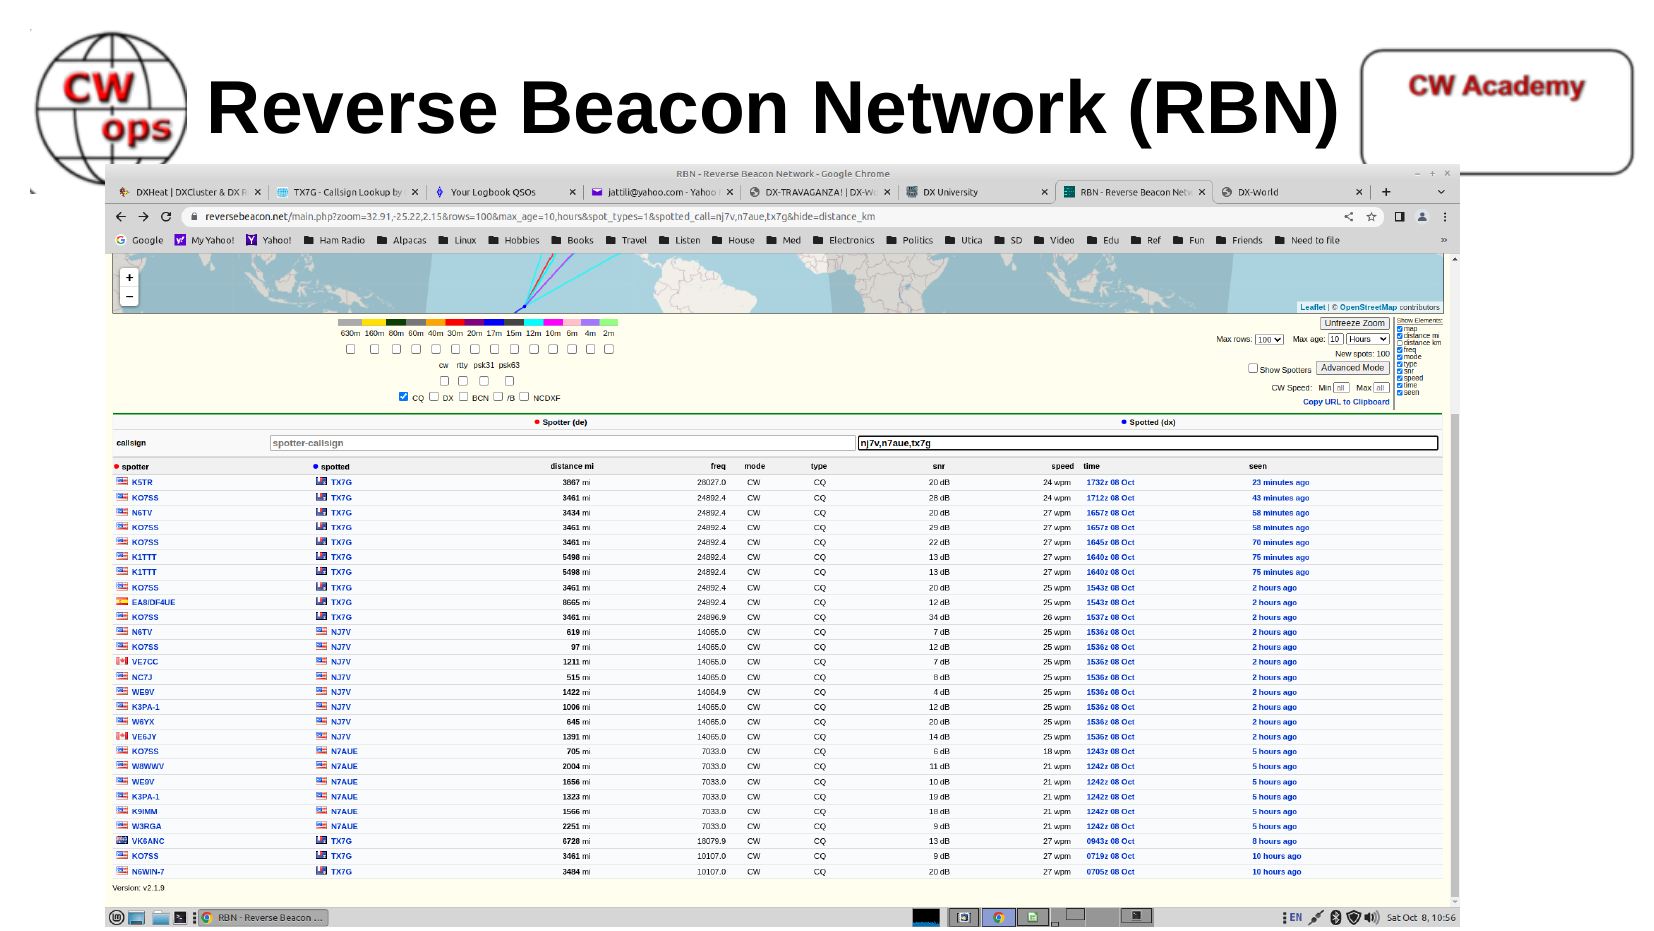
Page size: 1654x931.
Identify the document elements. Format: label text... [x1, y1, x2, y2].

title Reverse Beacon Network (RBN) [30, 30, 1519, 186]
picture [1519, 37, 1640, 186]
picture [30, 164, 1460, 927]
